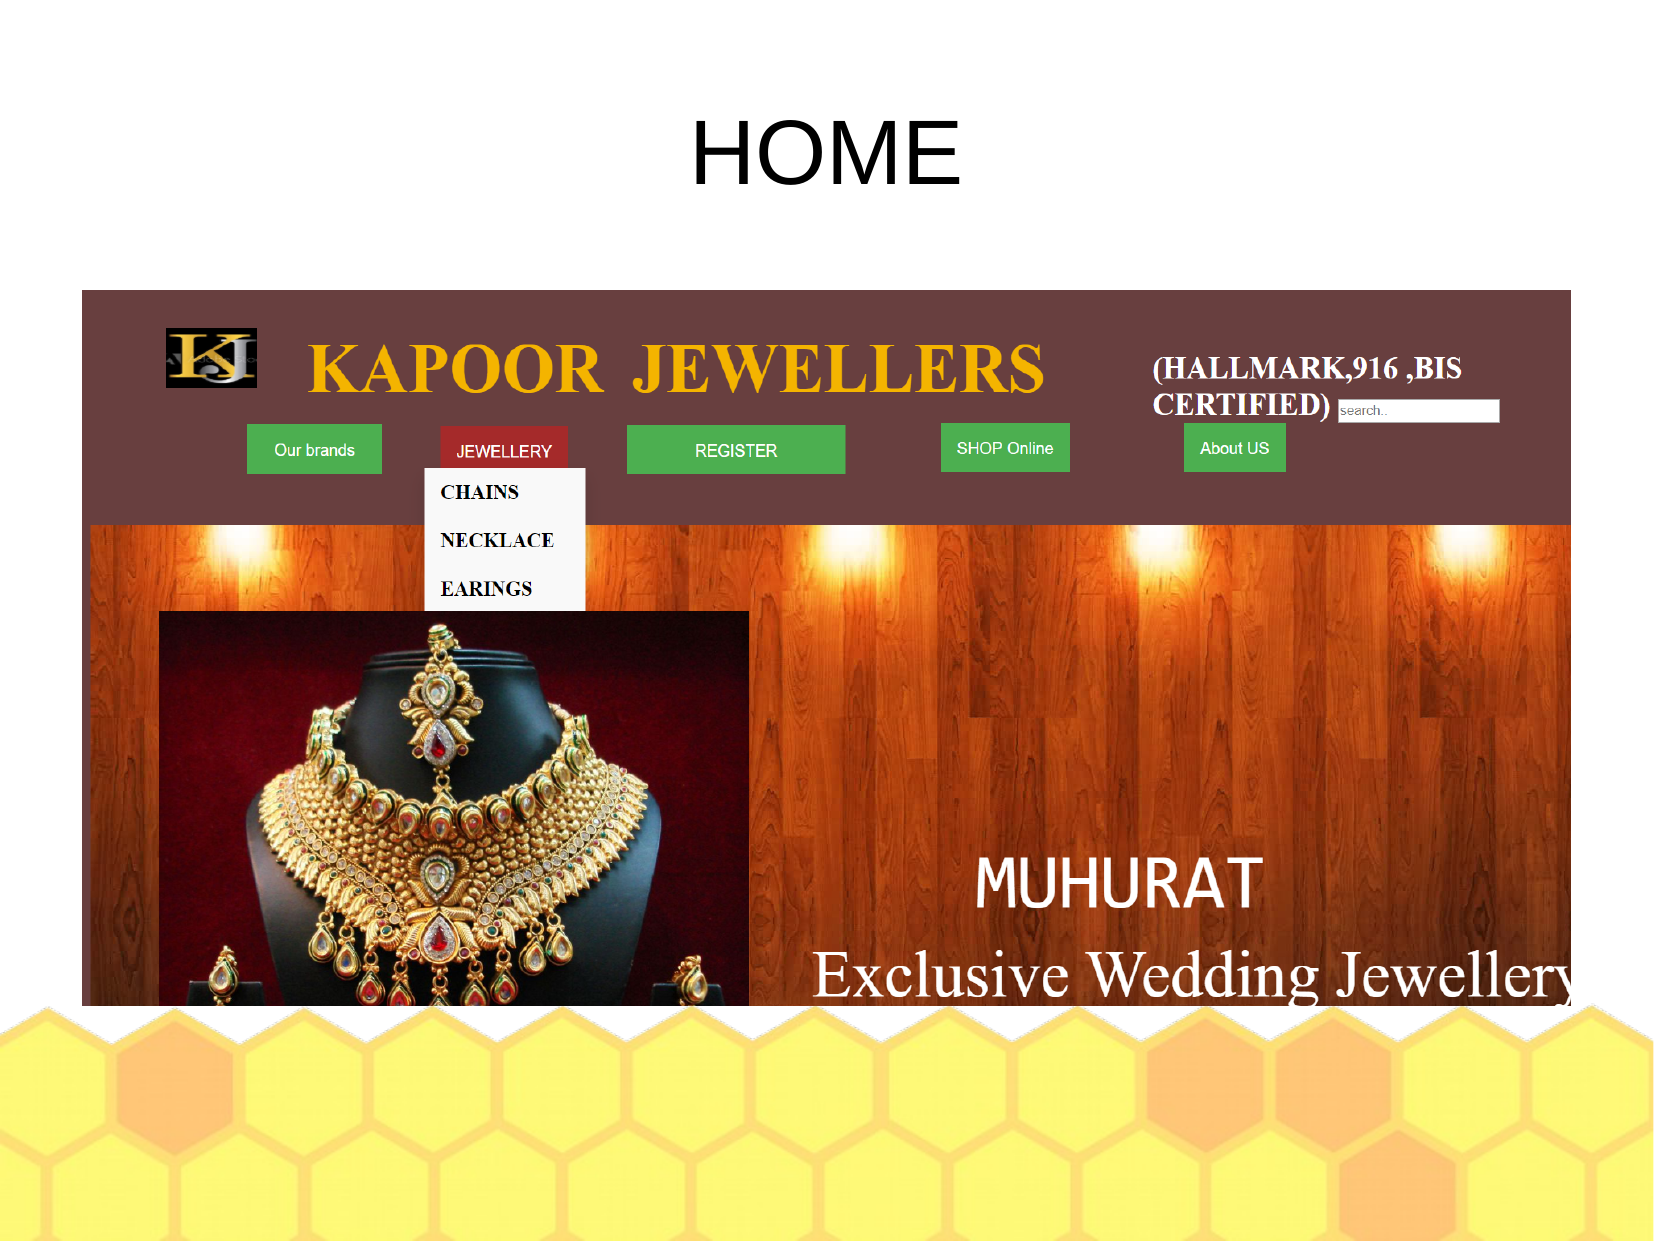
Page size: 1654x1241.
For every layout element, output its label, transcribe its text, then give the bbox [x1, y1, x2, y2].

picture [0, 290, 1654, 1241]
title HOME [82, 49, 1571, 257]
